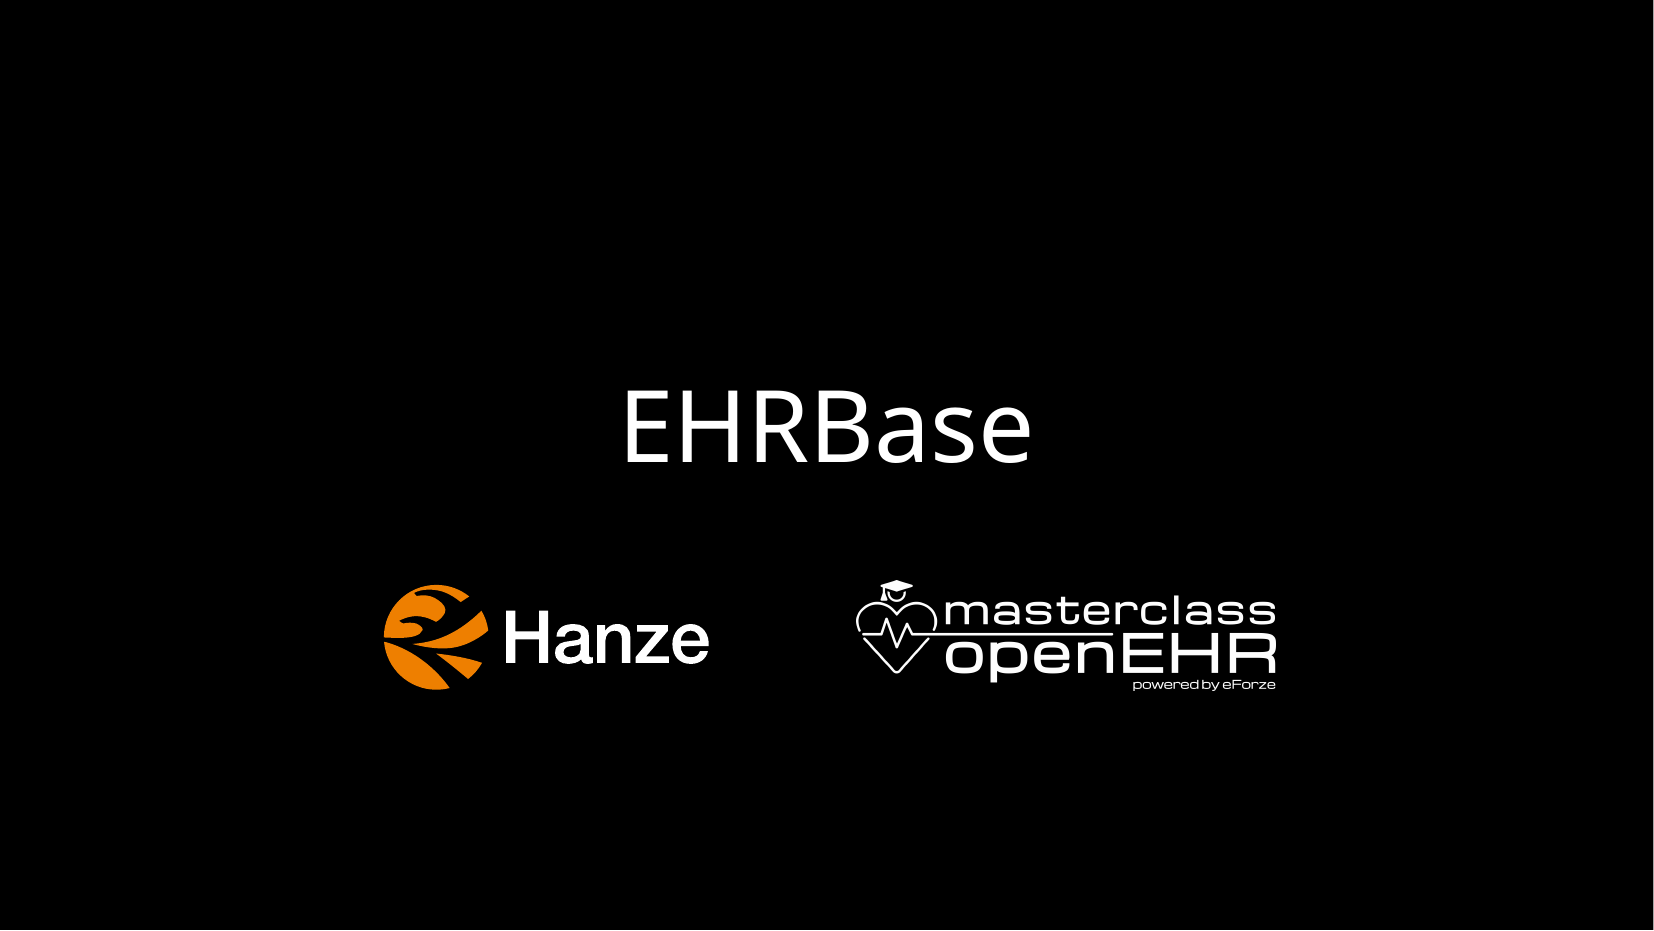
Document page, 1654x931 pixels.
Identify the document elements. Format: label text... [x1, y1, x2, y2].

text_box EHRBase [295, 348, 1359, 520]
picture [383, 584, 709, 690]
picture [856, 580, 1276, 691]
